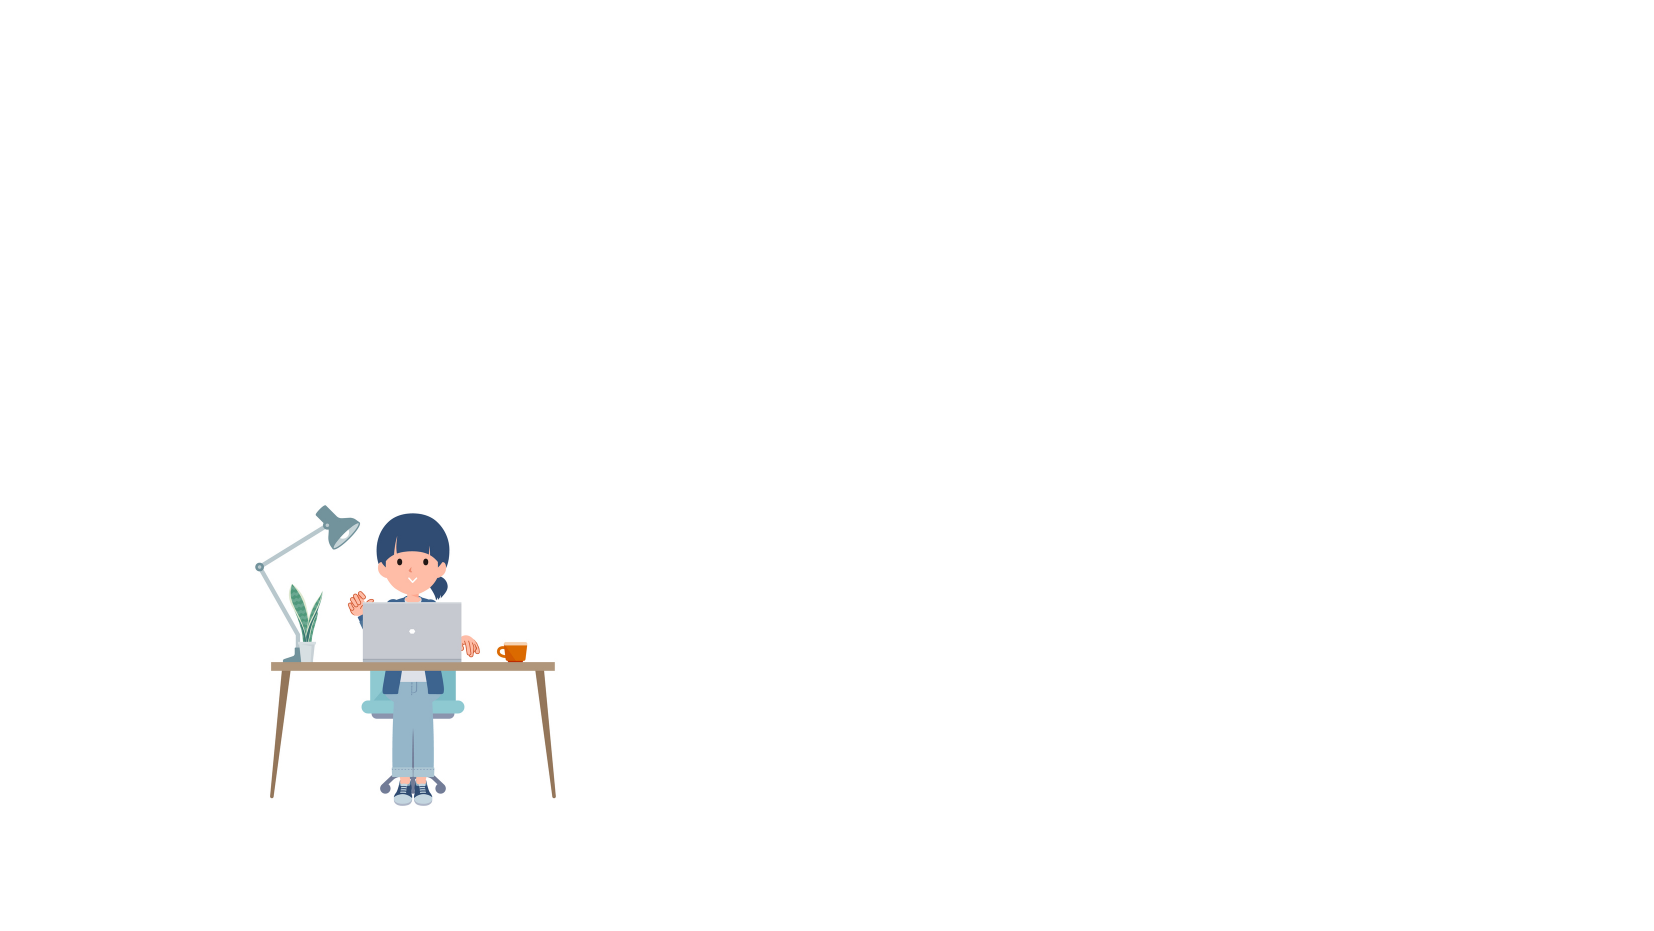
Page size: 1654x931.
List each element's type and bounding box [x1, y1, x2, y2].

picture [161, 478, 628, 868]
